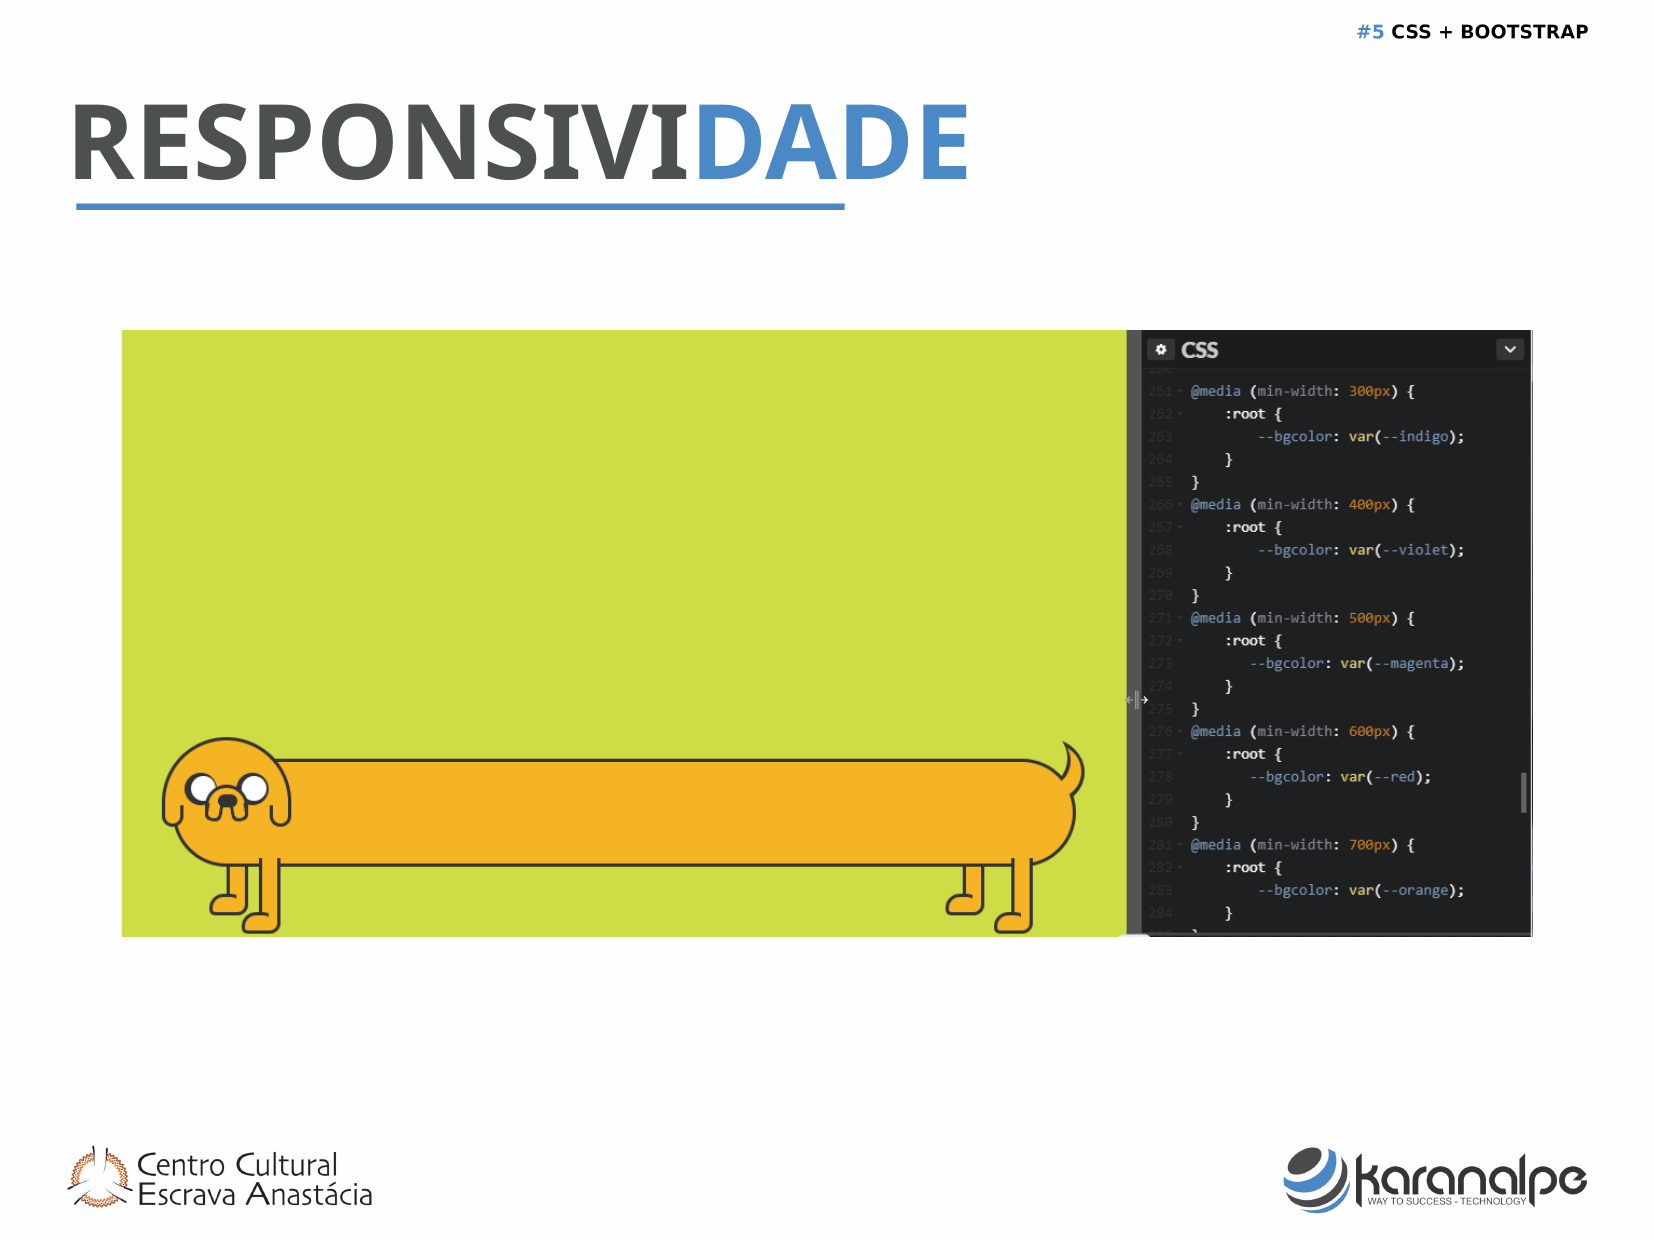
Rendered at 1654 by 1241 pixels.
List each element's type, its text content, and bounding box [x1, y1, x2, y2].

picture [0, 0, 1654, 1241]
title RESPONSIVIDADE [66, 35, 1555, 243]
